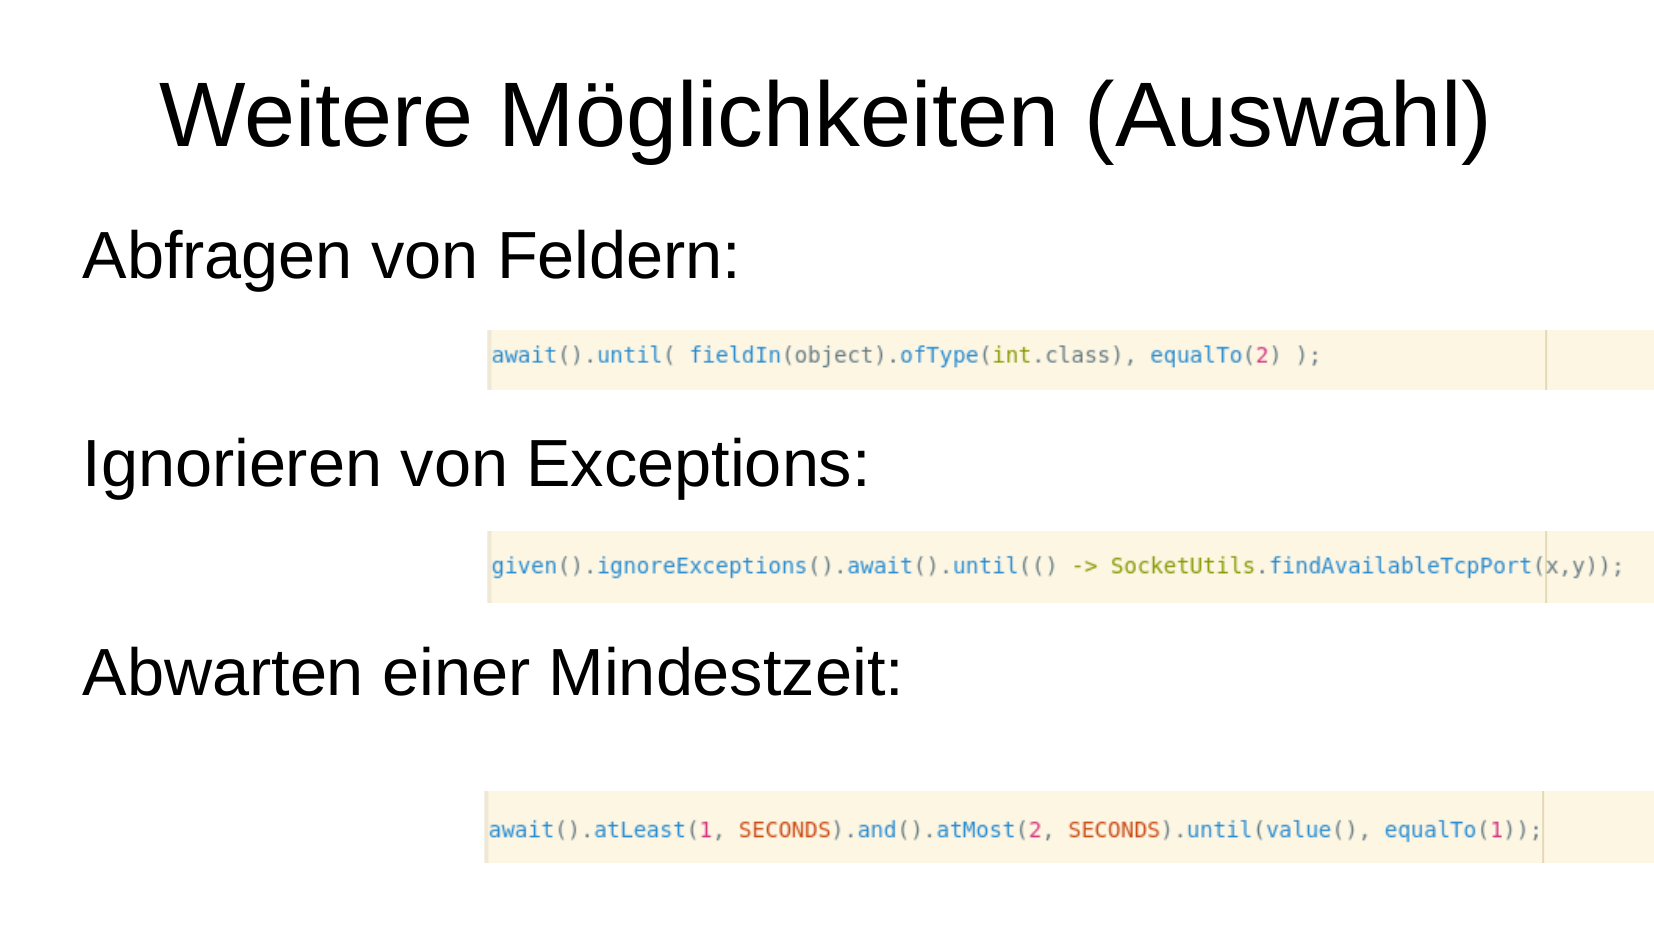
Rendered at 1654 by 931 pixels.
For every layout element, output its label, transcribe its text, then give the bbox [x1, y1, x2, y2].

picture [484, 791, 1654, 863]
picture [487, 330, 1654, 390]
list Abfragen von Feldern: Ignorieren von Exceptions: Abwarten einer Mindestzeit: [82, 217, 1571, 758]
title Weitere Möglichkeiten (Auswahl) [82, 37, 1571, 193]
picture [487, 531, 1654, 603]
